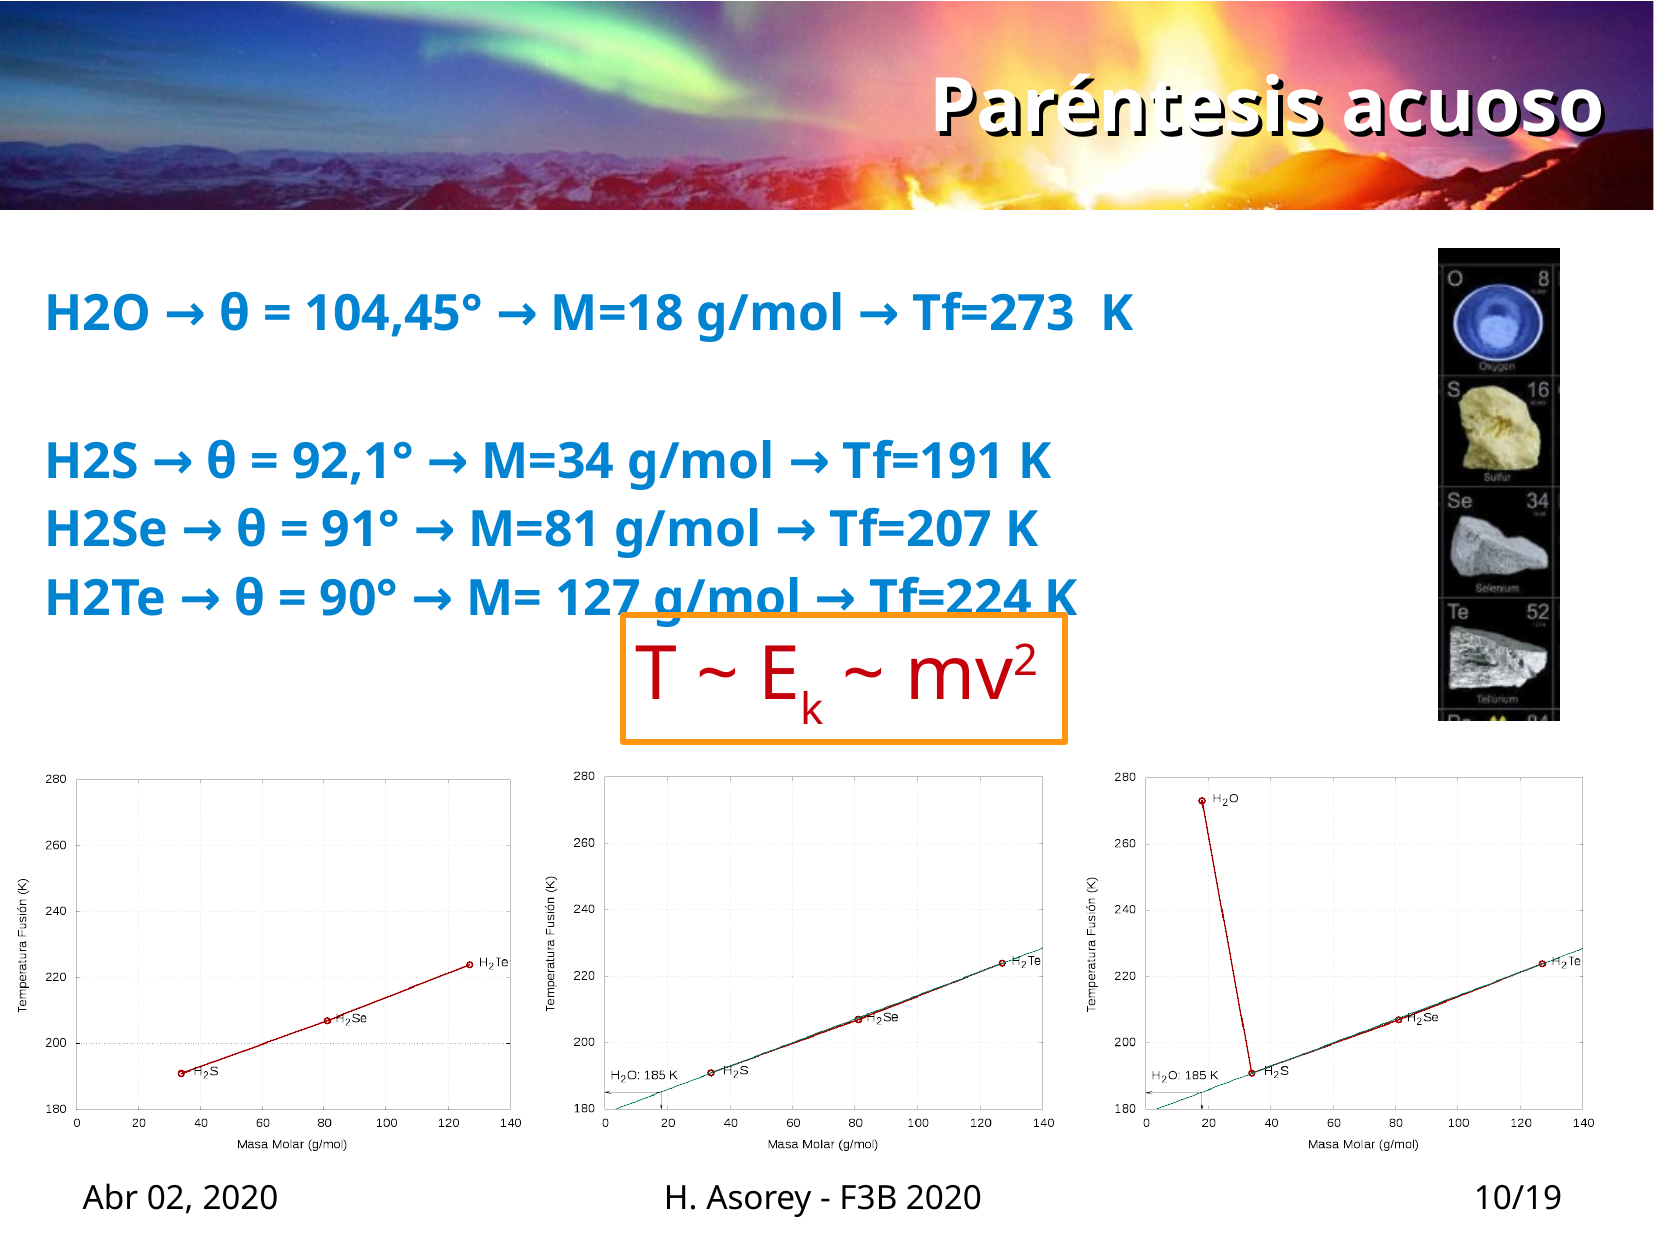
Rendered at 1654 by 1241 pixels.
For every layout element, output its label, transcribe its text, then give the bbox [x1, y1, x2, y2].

text_box T ~ Ek ~ mv2 [623, 615, 1066, 737]
title Paréntesis acuoso [45, 15, 1606, 191]
picture [540, 761, 1066, 1156]
text_box H2O → θ = 104,45° → M=18 g/mol → Tf=273 K H2S → θ = 92,1° → M=34 g/mol → Tf=191 K H2Se → θ = 91° → M=81 g/mol → Tf=207 K H2Te → θ = 90° → M= 127 g/mol → Tf=224 K [30, 270, 1216, 721]
picture [0, 1, 1654, 210]
picture [1081, 762, 1606, 1156]
picture [12, 764, 533, 1156]
picture [1438, 248, 1561, 721]
